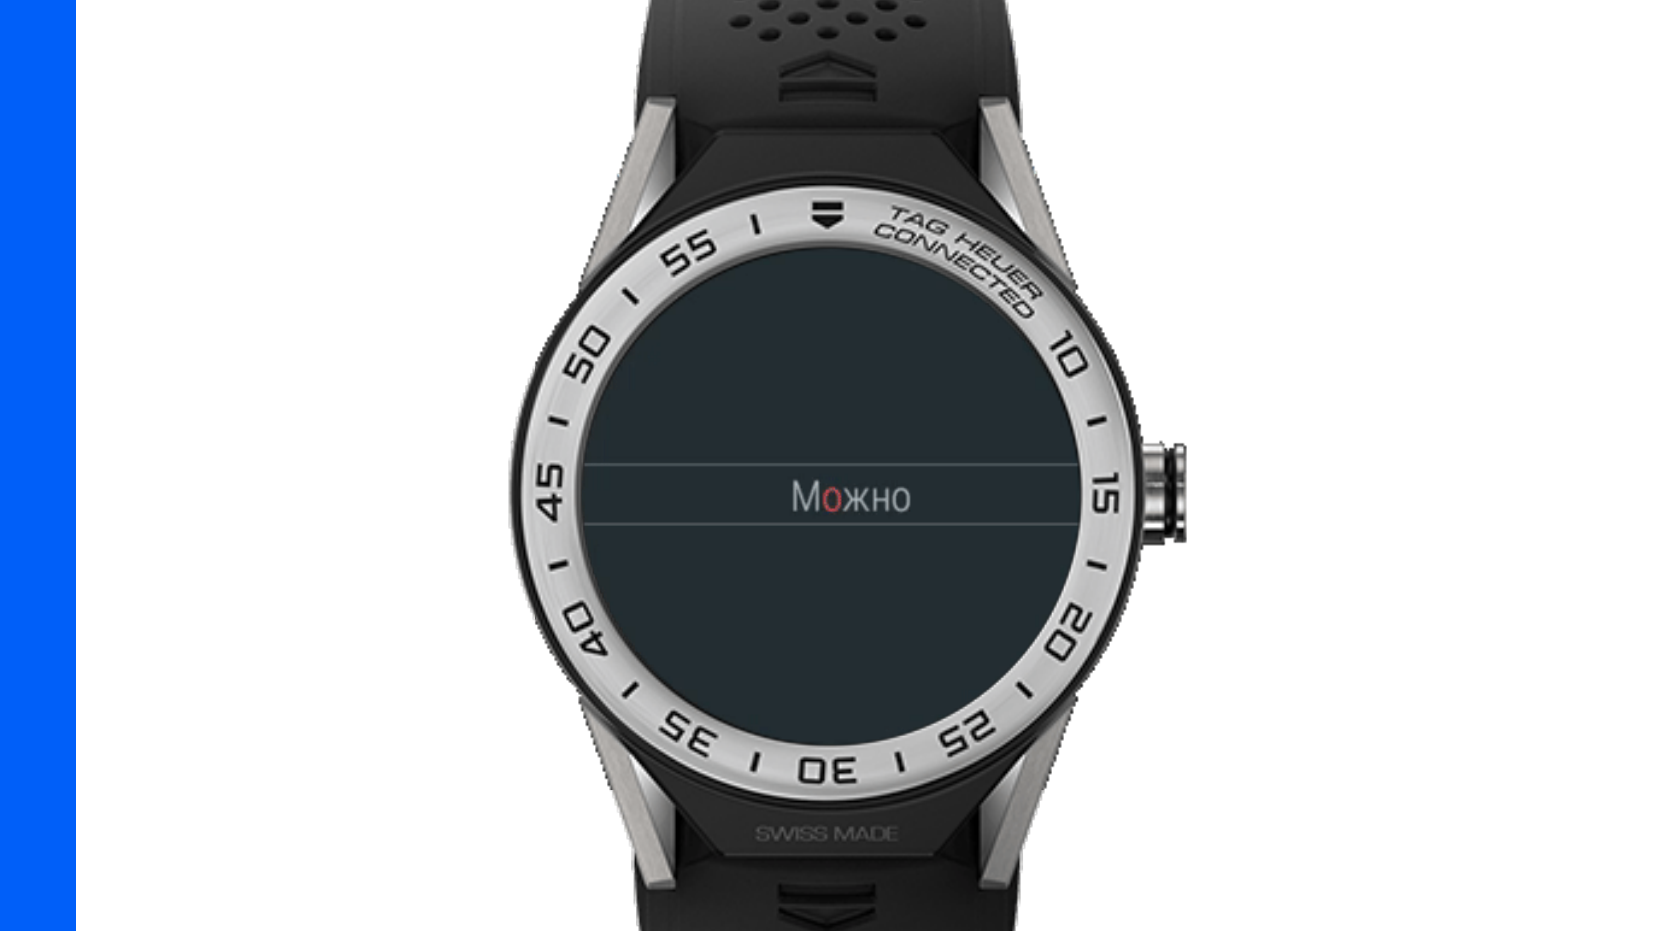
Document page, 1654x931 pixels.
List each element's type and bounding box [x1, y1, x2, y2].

picture [247, 0, 1452, 931]
